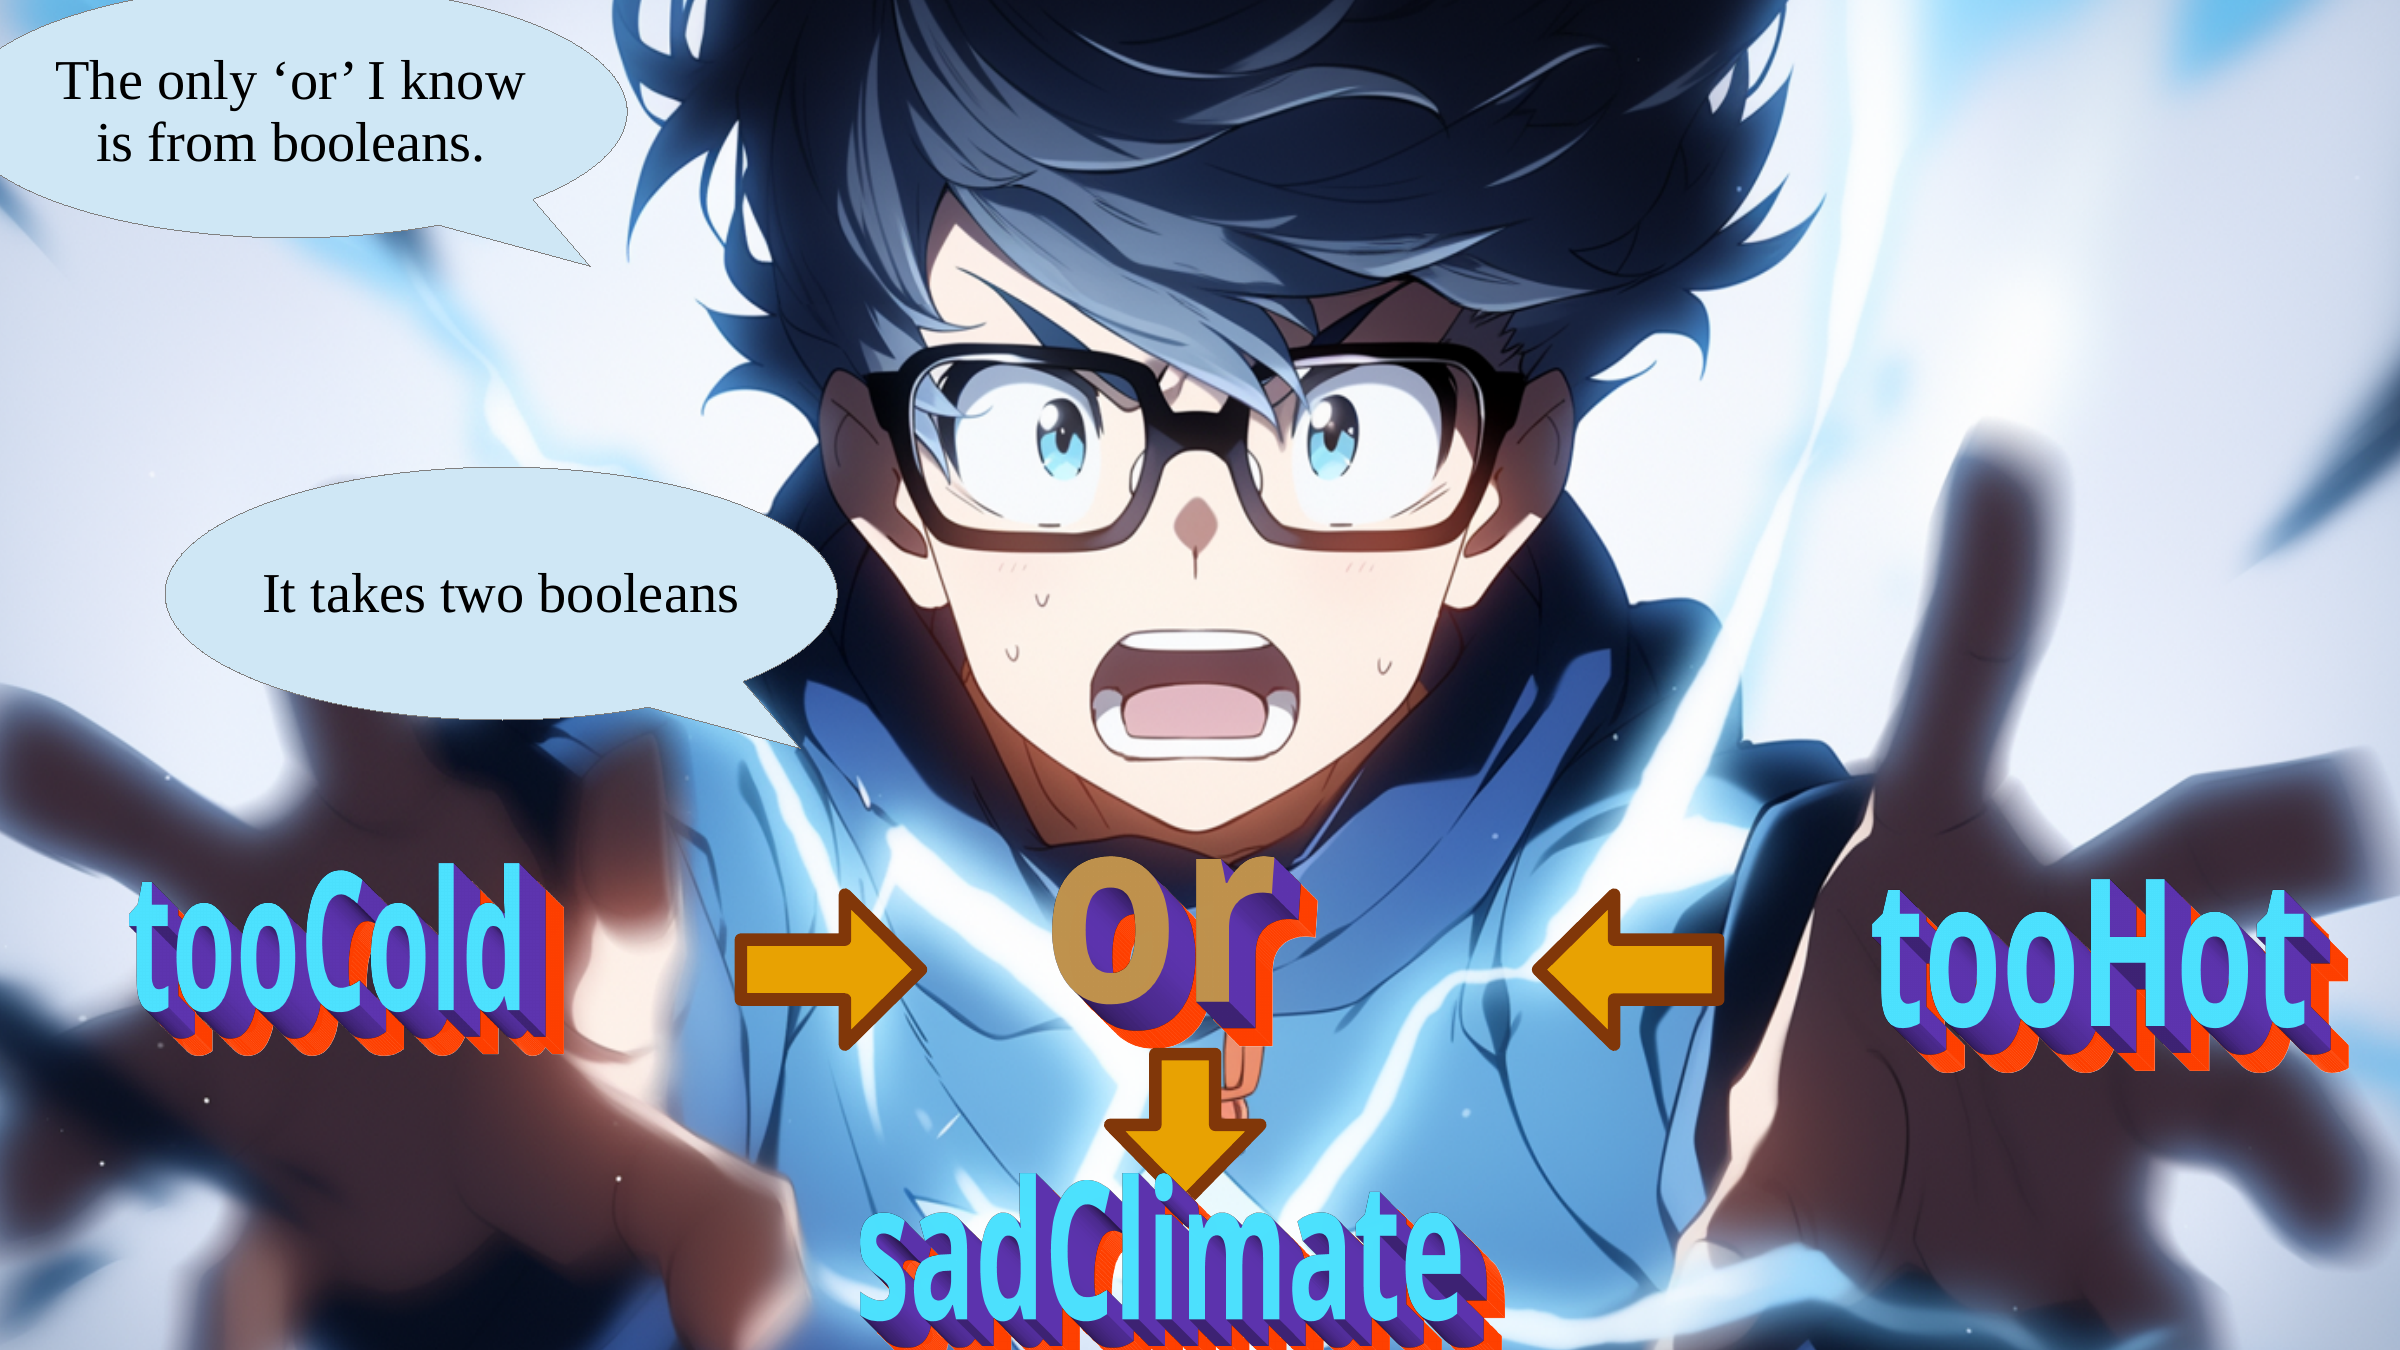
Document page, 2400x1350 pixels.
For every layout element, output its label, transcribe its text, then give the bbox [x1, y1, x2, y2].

text_box It takes two booleans [165, 467, 838, 749]
text_box The only ‘or’ I know is from booleans. [0, 0, 628, 267]
picture [0, 0, 2400, 1350]
text_box [1538, 894, 1719, 1045]
text_box [1110, 1054, 1261, 1196]
text_box [740, 894, 921, 1045]
picture [0, 0, 127, 47]
